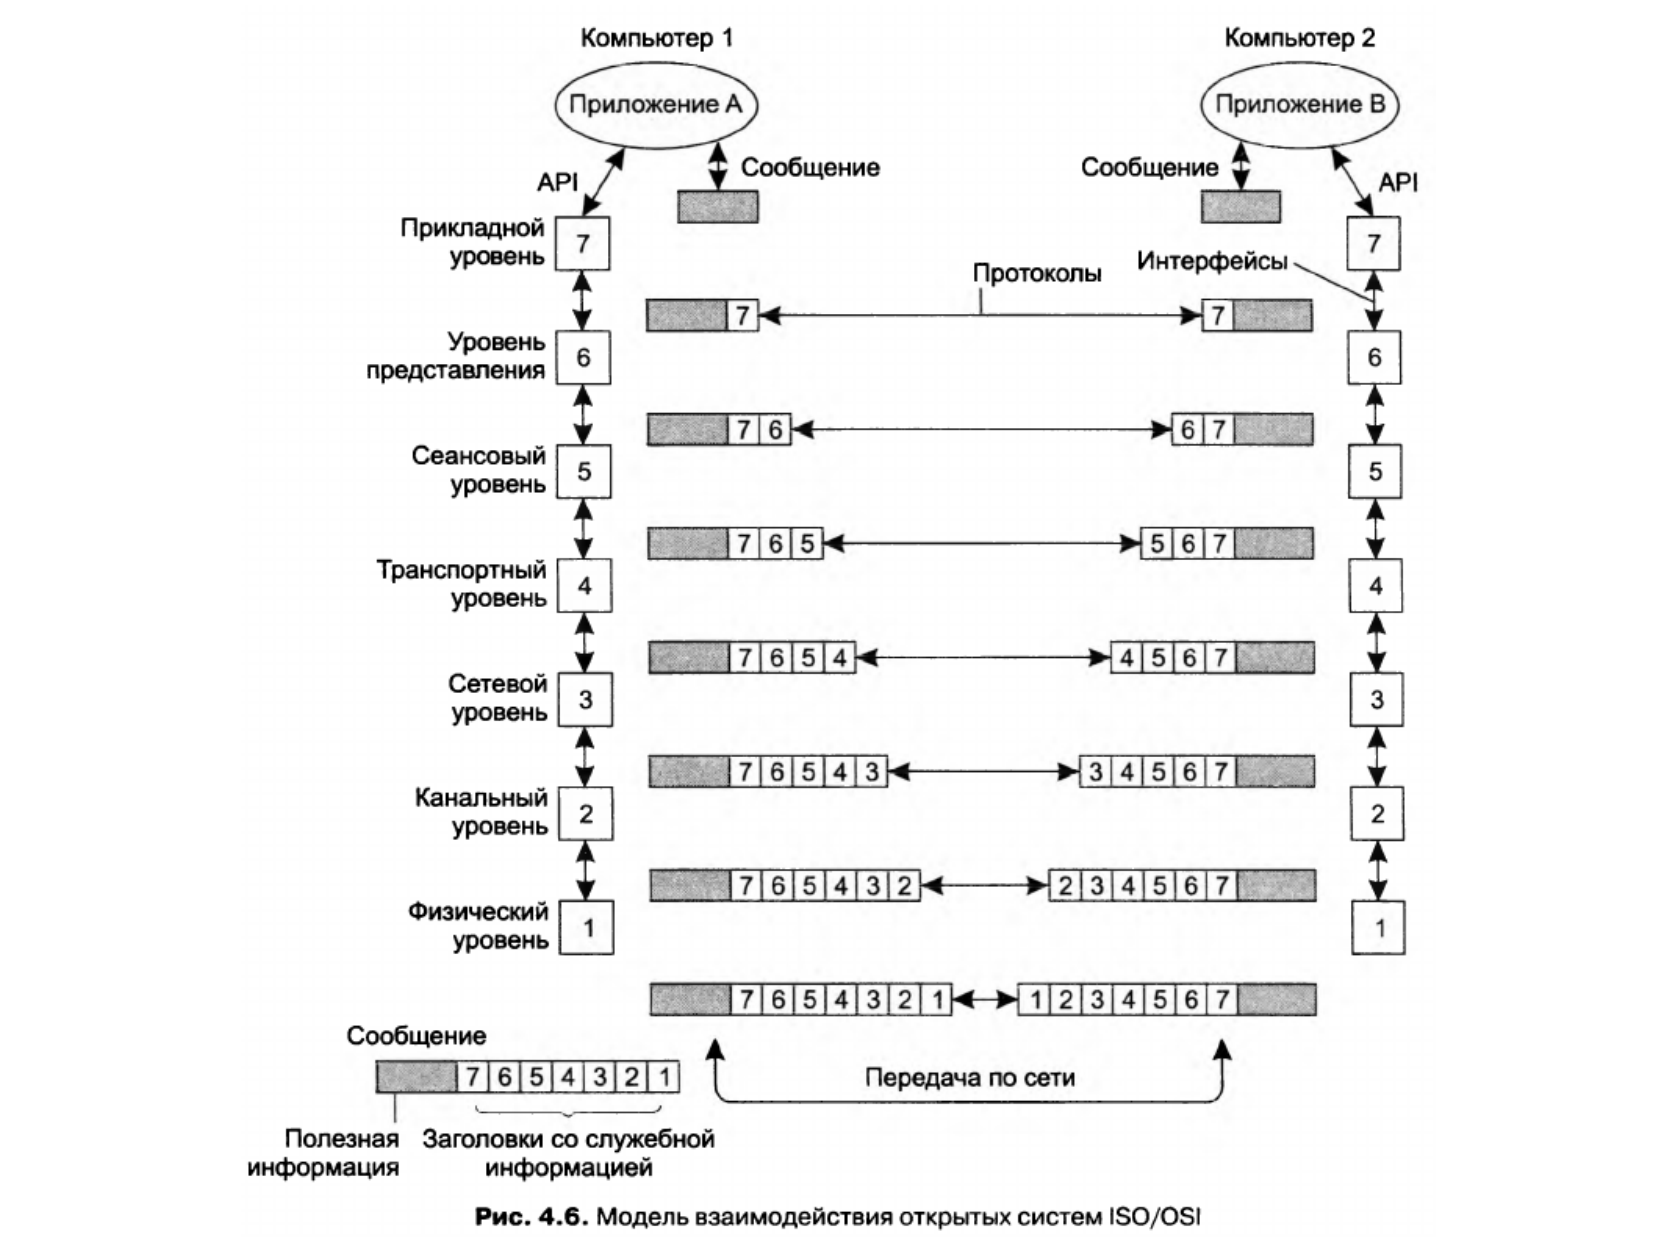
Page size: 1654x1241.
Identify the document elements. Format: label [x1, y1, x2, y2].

picture [241, 5, 1436, 1237]
